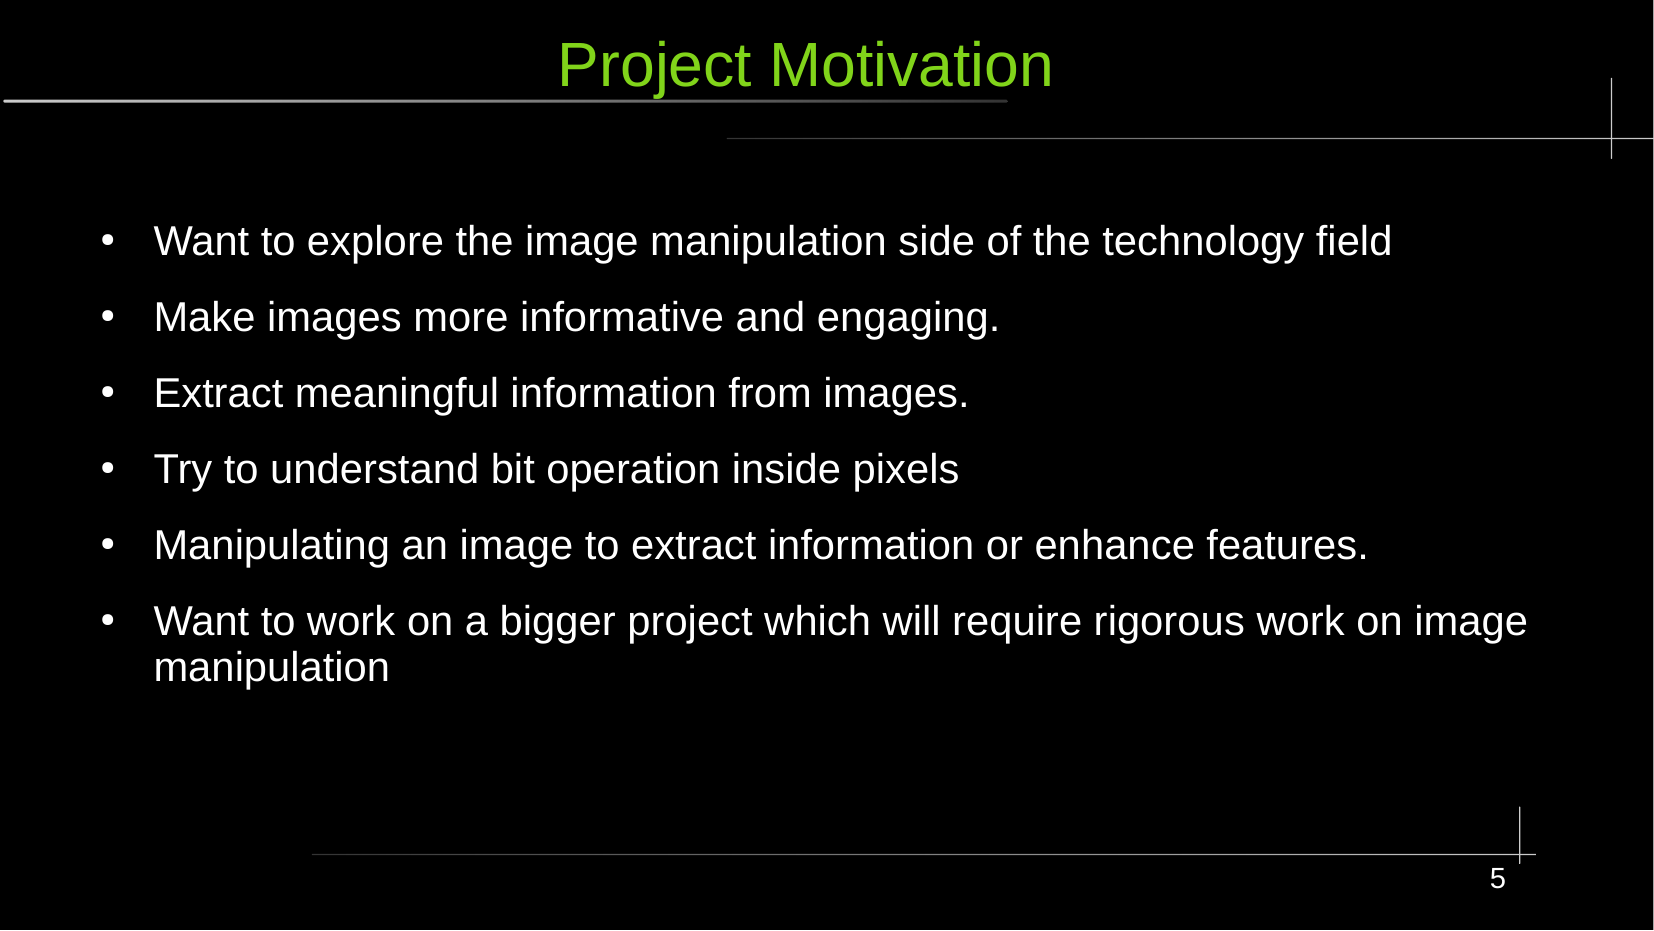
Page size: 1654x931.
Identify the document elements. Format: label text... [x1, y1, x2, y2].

list Want to explore the image manipulation side of the technology field Make images more informative and engaging. Extract meaningful information from images. Try to understand bit operation inside pixels Manipulating an image to extract information or enhance features. Want to work on a bigger project which will require rigorous work on image manipulation [82, 217, 1571, 758]
title Project Motivation [23, 11, 1589, 119]
